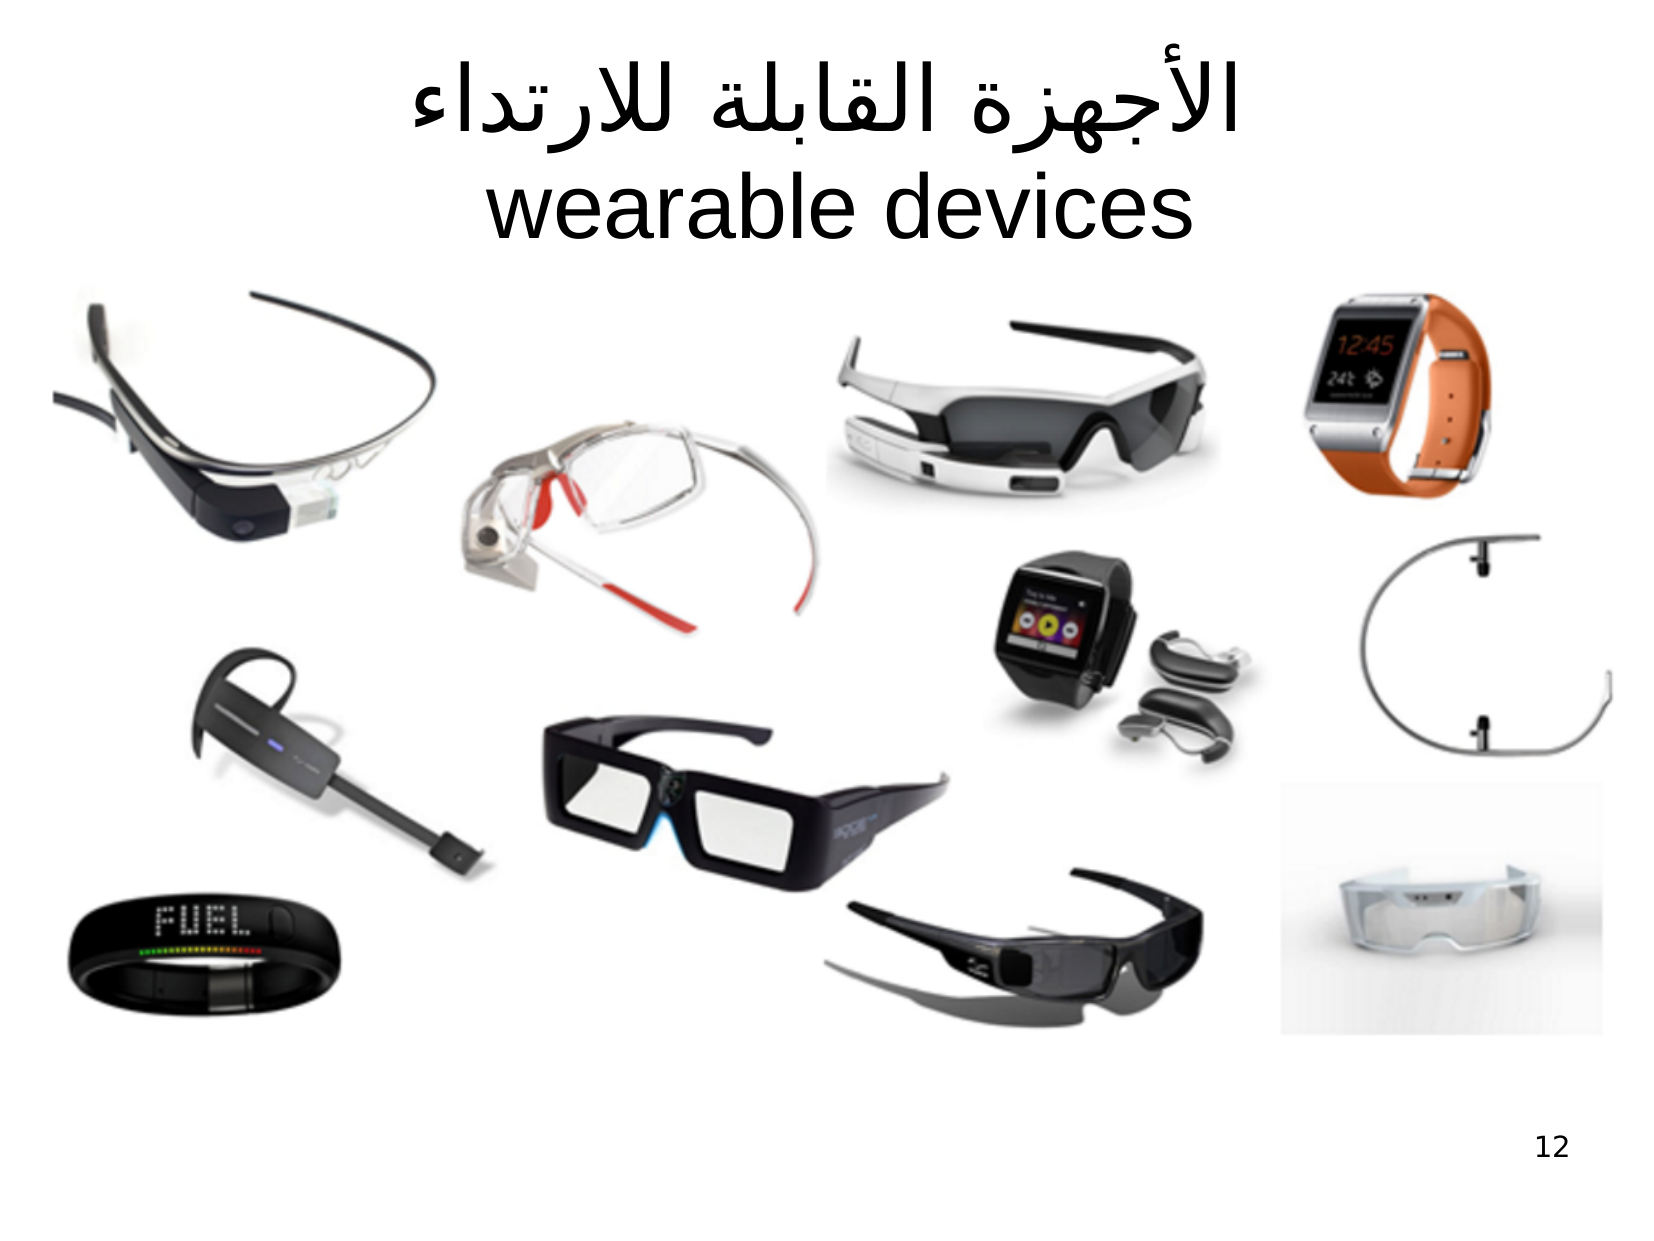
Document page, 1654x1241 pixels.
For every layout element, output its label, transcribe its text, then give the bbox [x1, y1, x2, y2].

title الأجهزة القابلة للارتداء wearable devices [82, 41, 1571, 265]
picture [35, 271, 1630, 1052]
